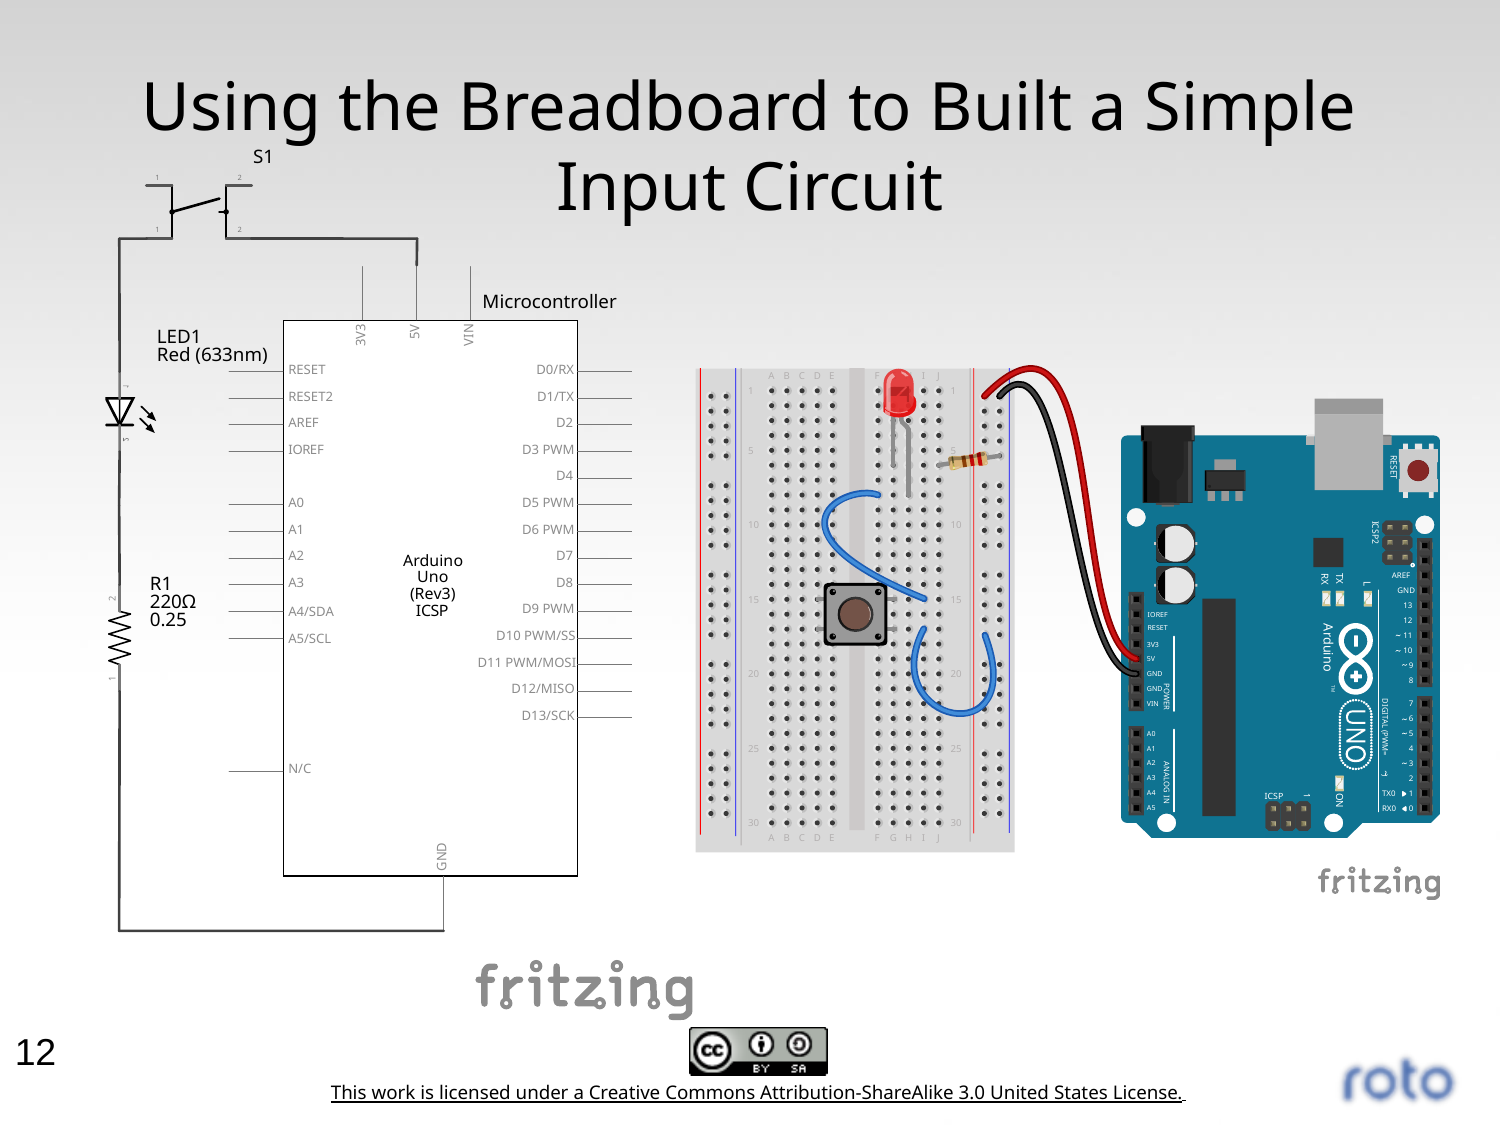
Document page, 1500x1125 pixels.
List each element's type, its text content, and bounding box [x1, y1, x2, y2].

picture [0, 0, 1500, 1125]
title Using the Breadboard to Built a Simple Input Circuit [112, 49, 1388, 238]
